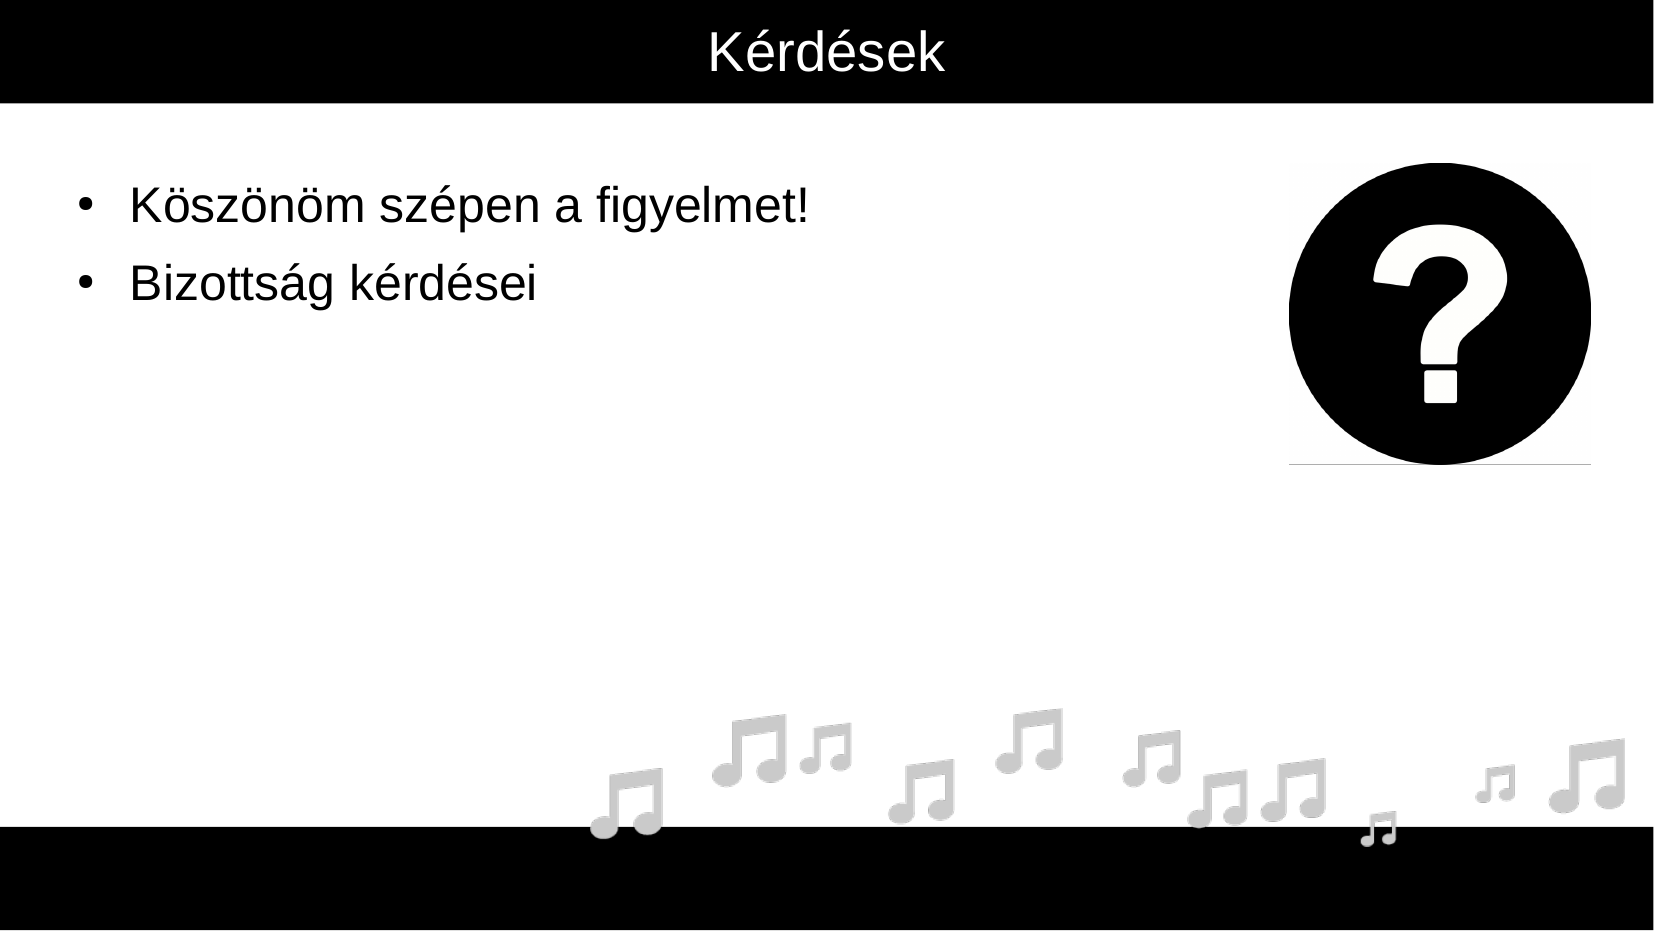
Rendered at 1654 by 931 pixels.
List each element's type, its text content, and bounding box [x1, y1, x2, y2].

picture [1289, 163, 1591, 466]
title Kérdések [59, 6, 1595, 98]
list Köszönöm szépen a figyelmet! Bizottság kérdései [59, 177, 1595, 768]
